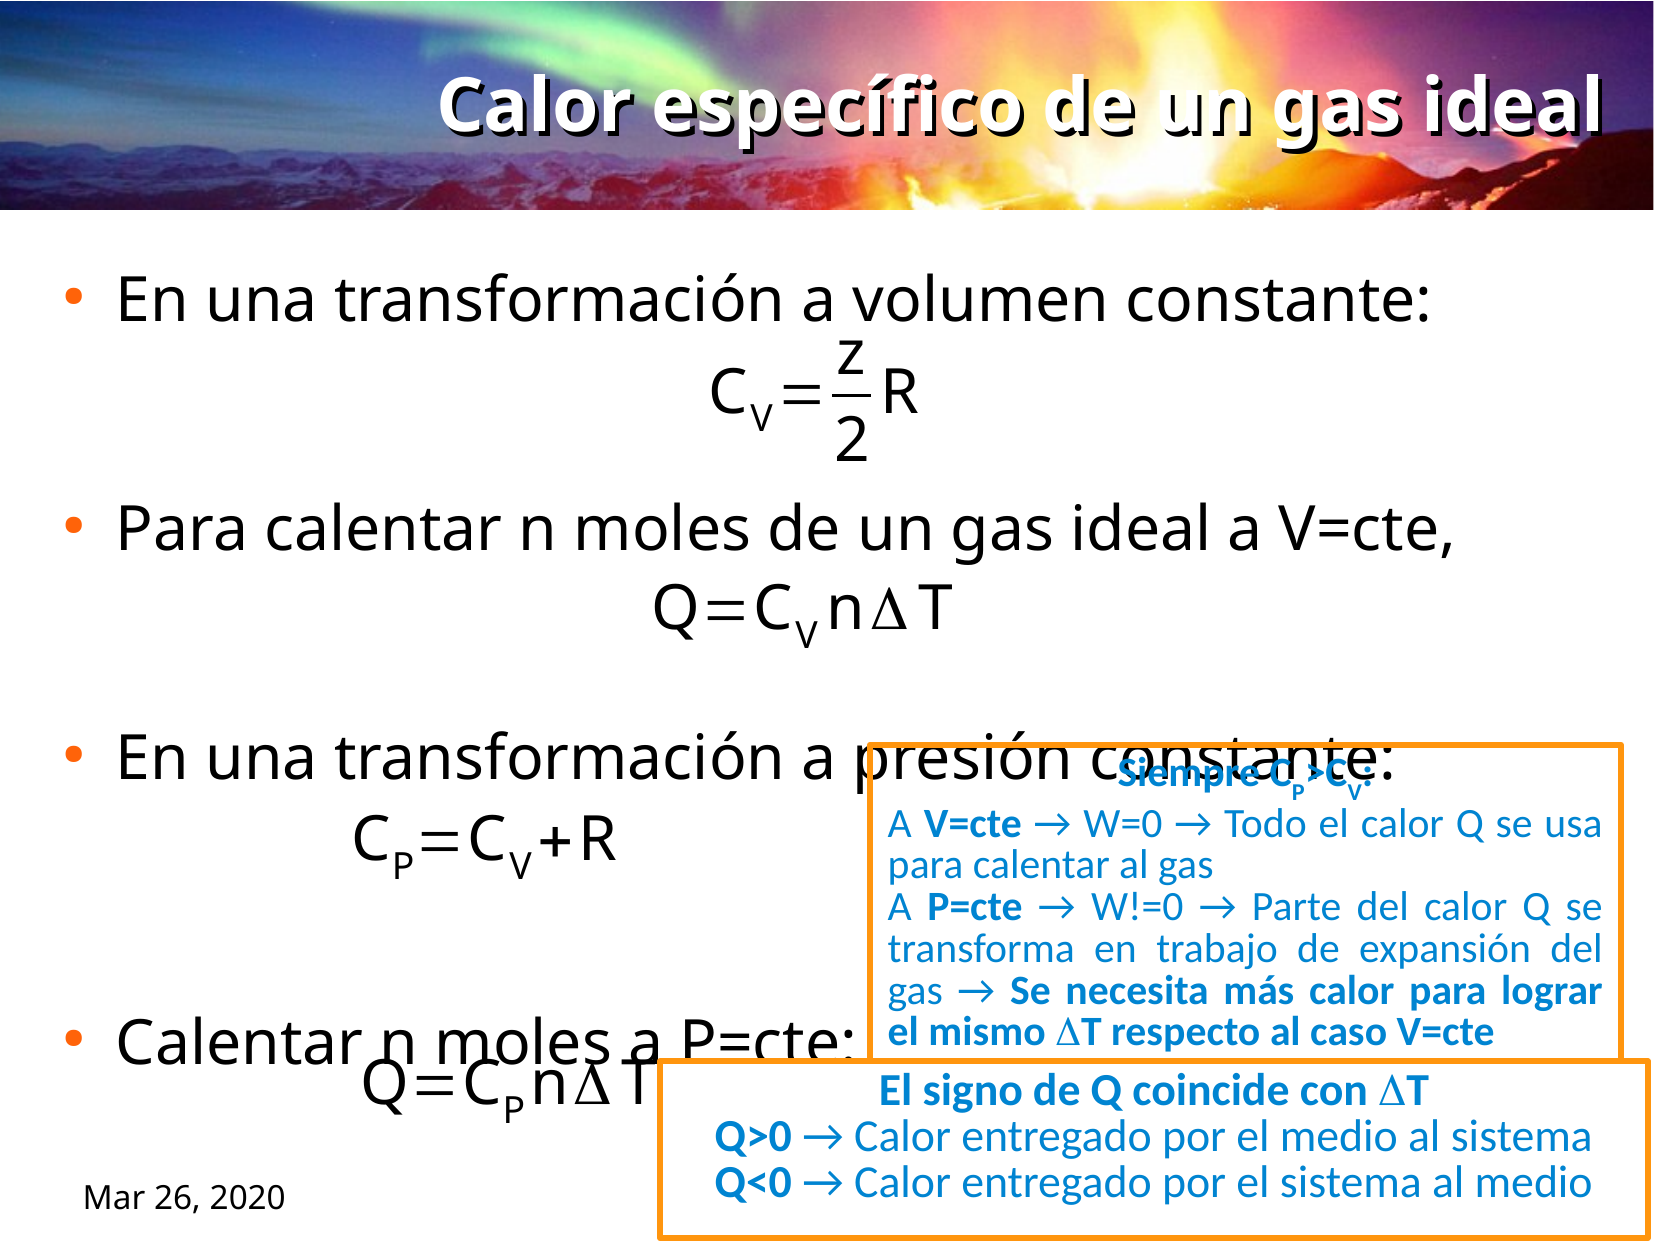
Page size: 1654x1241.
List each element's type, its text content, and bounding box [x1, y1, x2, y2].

picture [0, 1, 1654, 210]
chart [353, 1044, 664, 1132]
chart [701, 315, 926, 477]
title Calor específico de un gas ideal [45, 15, 1606, 191]
chart [645, 570, 961, 658]
text_box Siempre CP>CV: A V=cte → W=0 → Todo el calor Q se usa para calentar al gas A P=cte → W!=0 → Parte del calor Q se transforma en trabajo de expansión del gas → Se necesita más calor para lograr el mismo DT respecto al caso V=cte [870, 744, 1621, 1058]
chart [345, 800, 624, 888]
text_box El signo de Q coincide con DT Q>0 → Calor entregado por el medio al sistema Q<0 → Calor entregado por el sistema al medio [660, 1061, 1648, 1239]
list En una transformación a volumen constante: Para calentar n moles de un gas ideal a V=cte, En una transformación a presión constante: Calentar n moles a P=cte: [45, 255, 1606, 1156]
